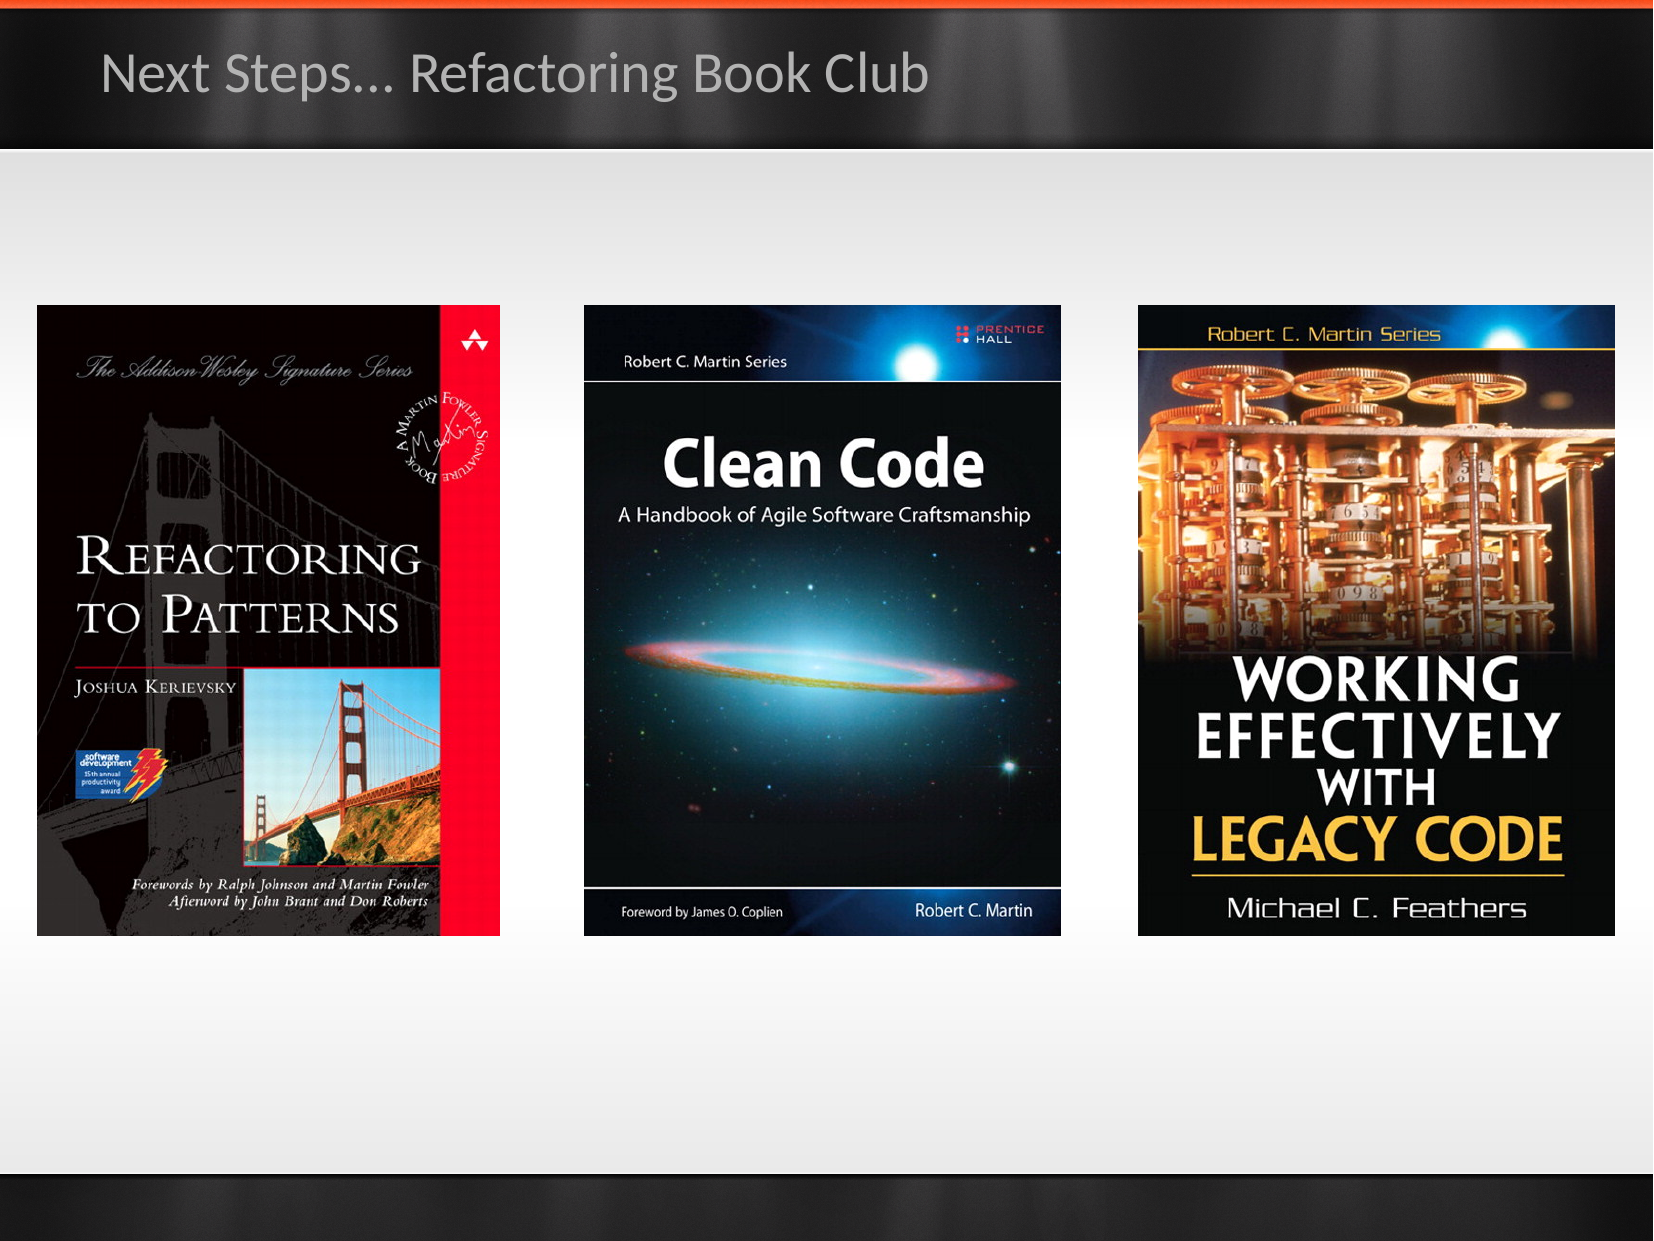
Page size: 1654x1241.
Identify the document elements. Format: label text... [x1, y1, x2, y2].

picture [0, 0, 1653, 1241]
title Next Steps... Refactoring Book Club [100, 6, 1588, 151]
